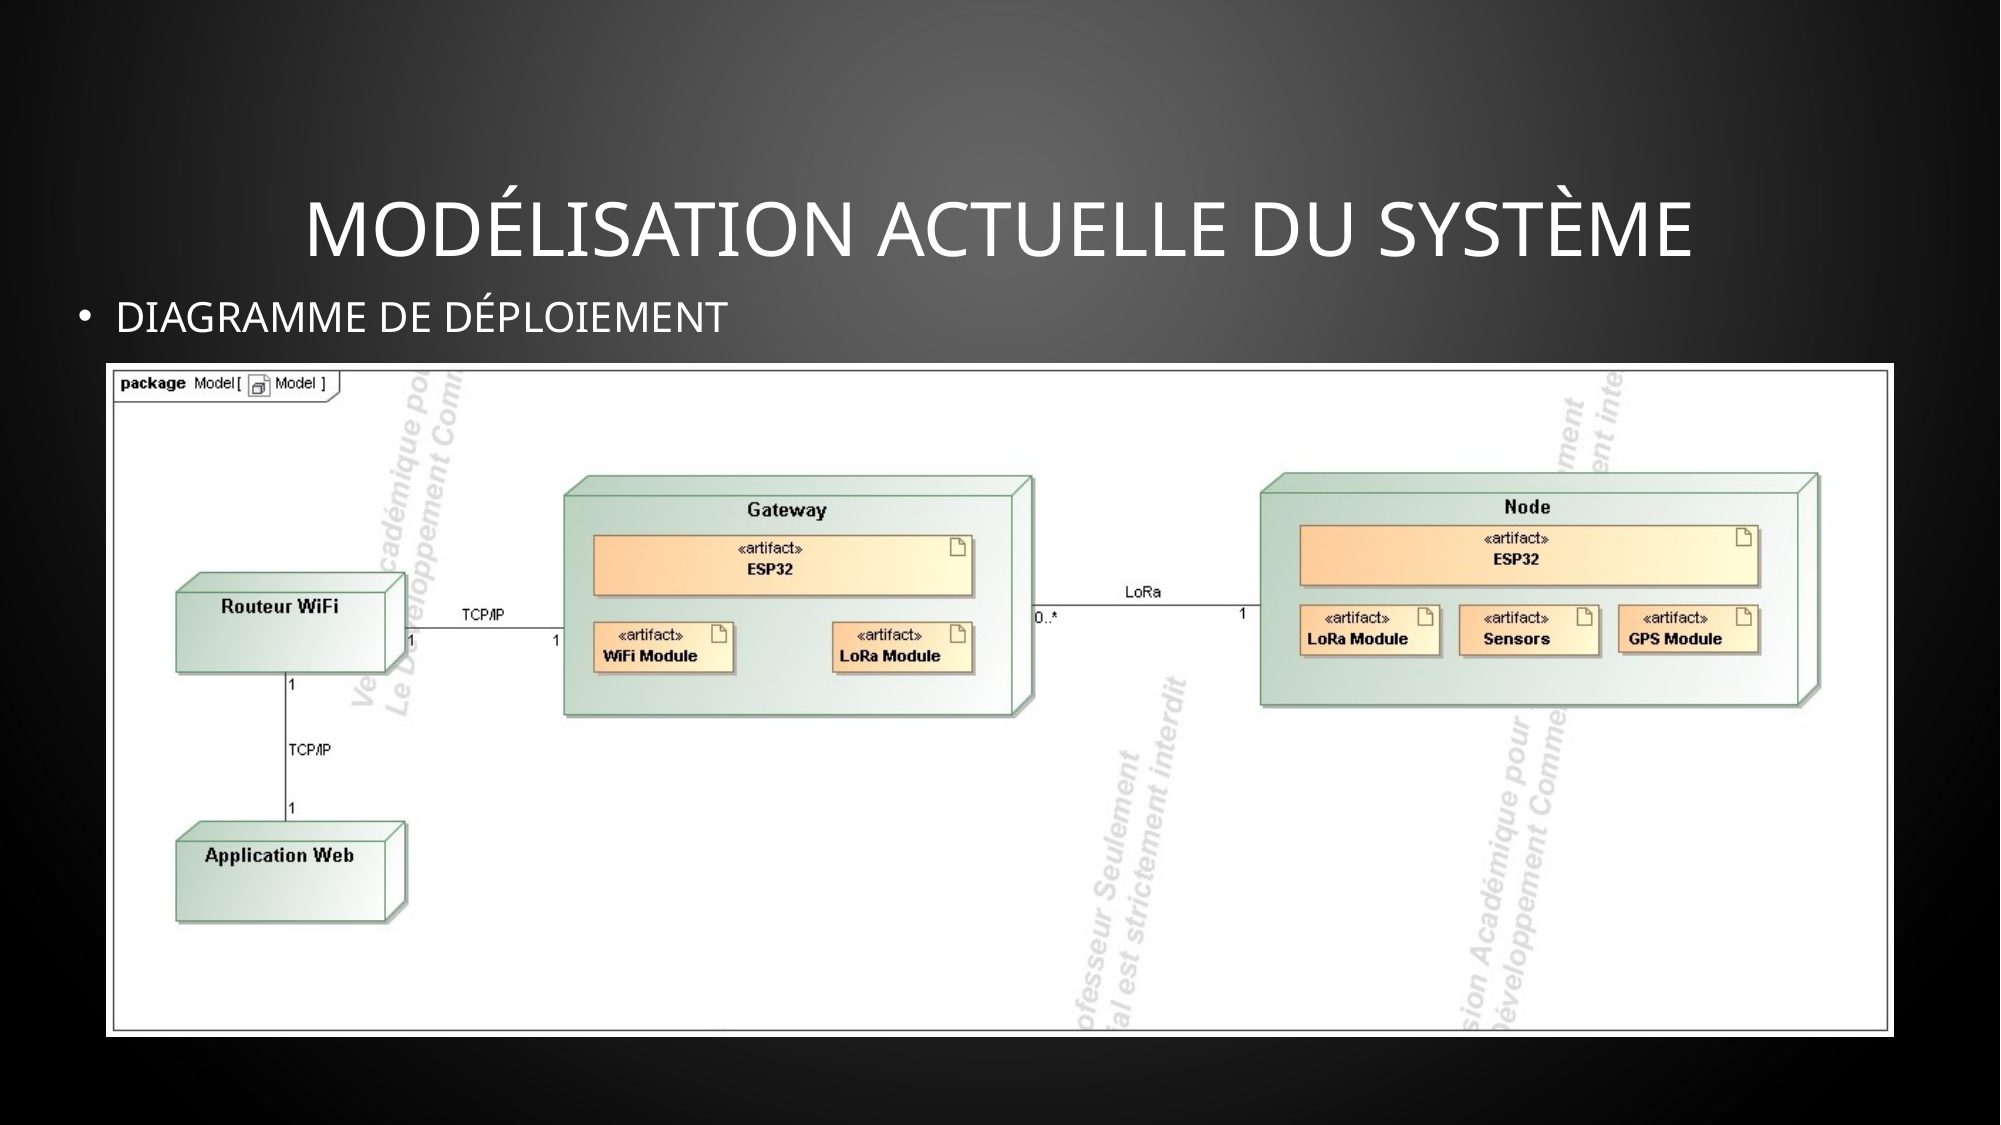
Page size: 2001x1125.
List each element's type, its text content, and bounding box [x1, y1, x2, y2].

picture [0, 0, 2000, 1125]
title Modélisation actuelle du système [149, 101, 1850, 363]
list Diagramme de déploiement [63, 273, 1223, 508]
